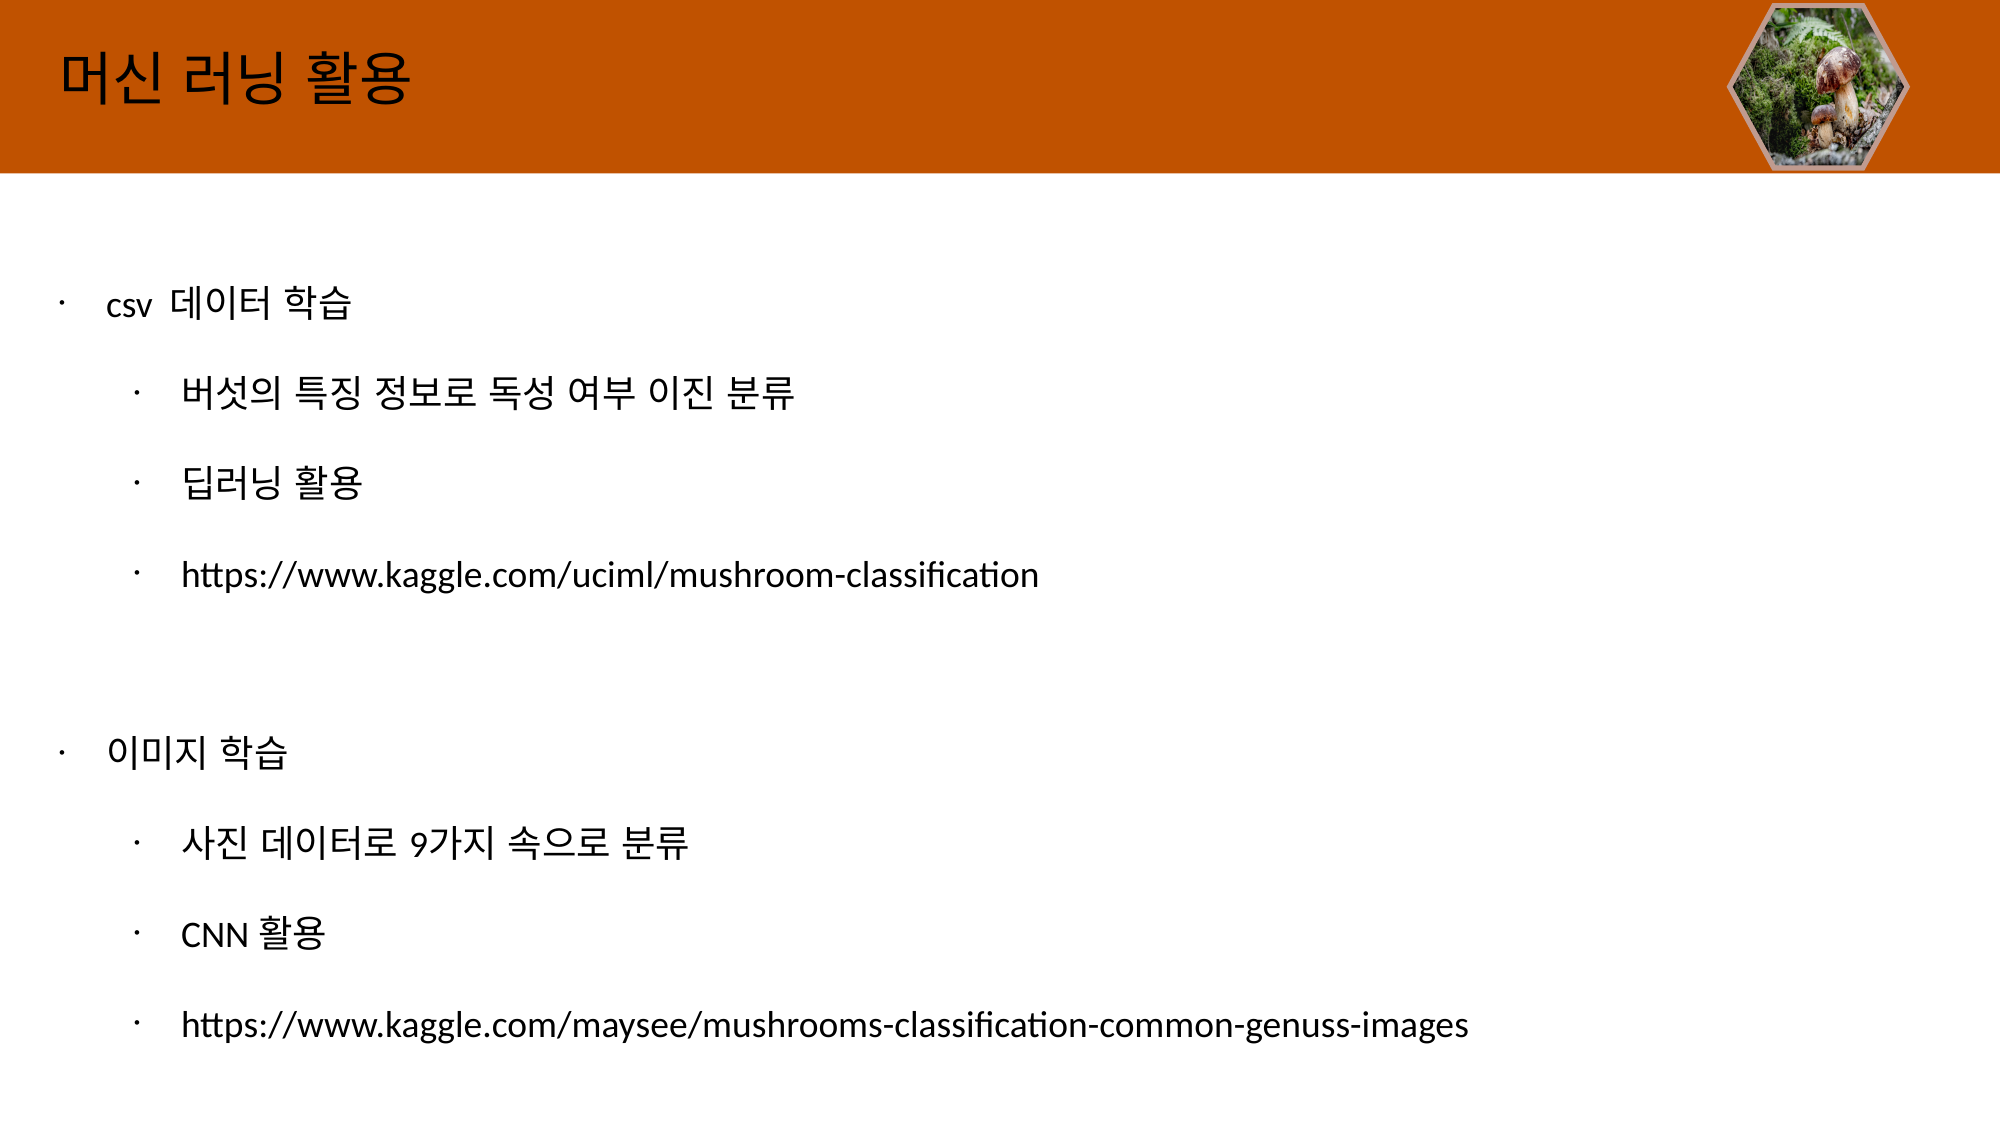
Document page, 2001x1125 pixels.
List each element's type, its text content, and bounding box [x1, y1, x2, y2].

text_box csv 데이터 학습 버섯의 특징 정보로 독성 여부 이진 분류 딥러닝 활용 https://www.kaggle.com/uciml/mushroom-classification 이미지 학습 사진 데이터로 9가지 속으로 분류 CNN 활용 https://www.kaggle.com/maysee/mushrooms-classification-common-genuss-images [44, 227, 1749, 1053]
text_box [0, 0, 2000, 174]
text_box 머신 러닝 활용 [44, 35, 1063, 121]
